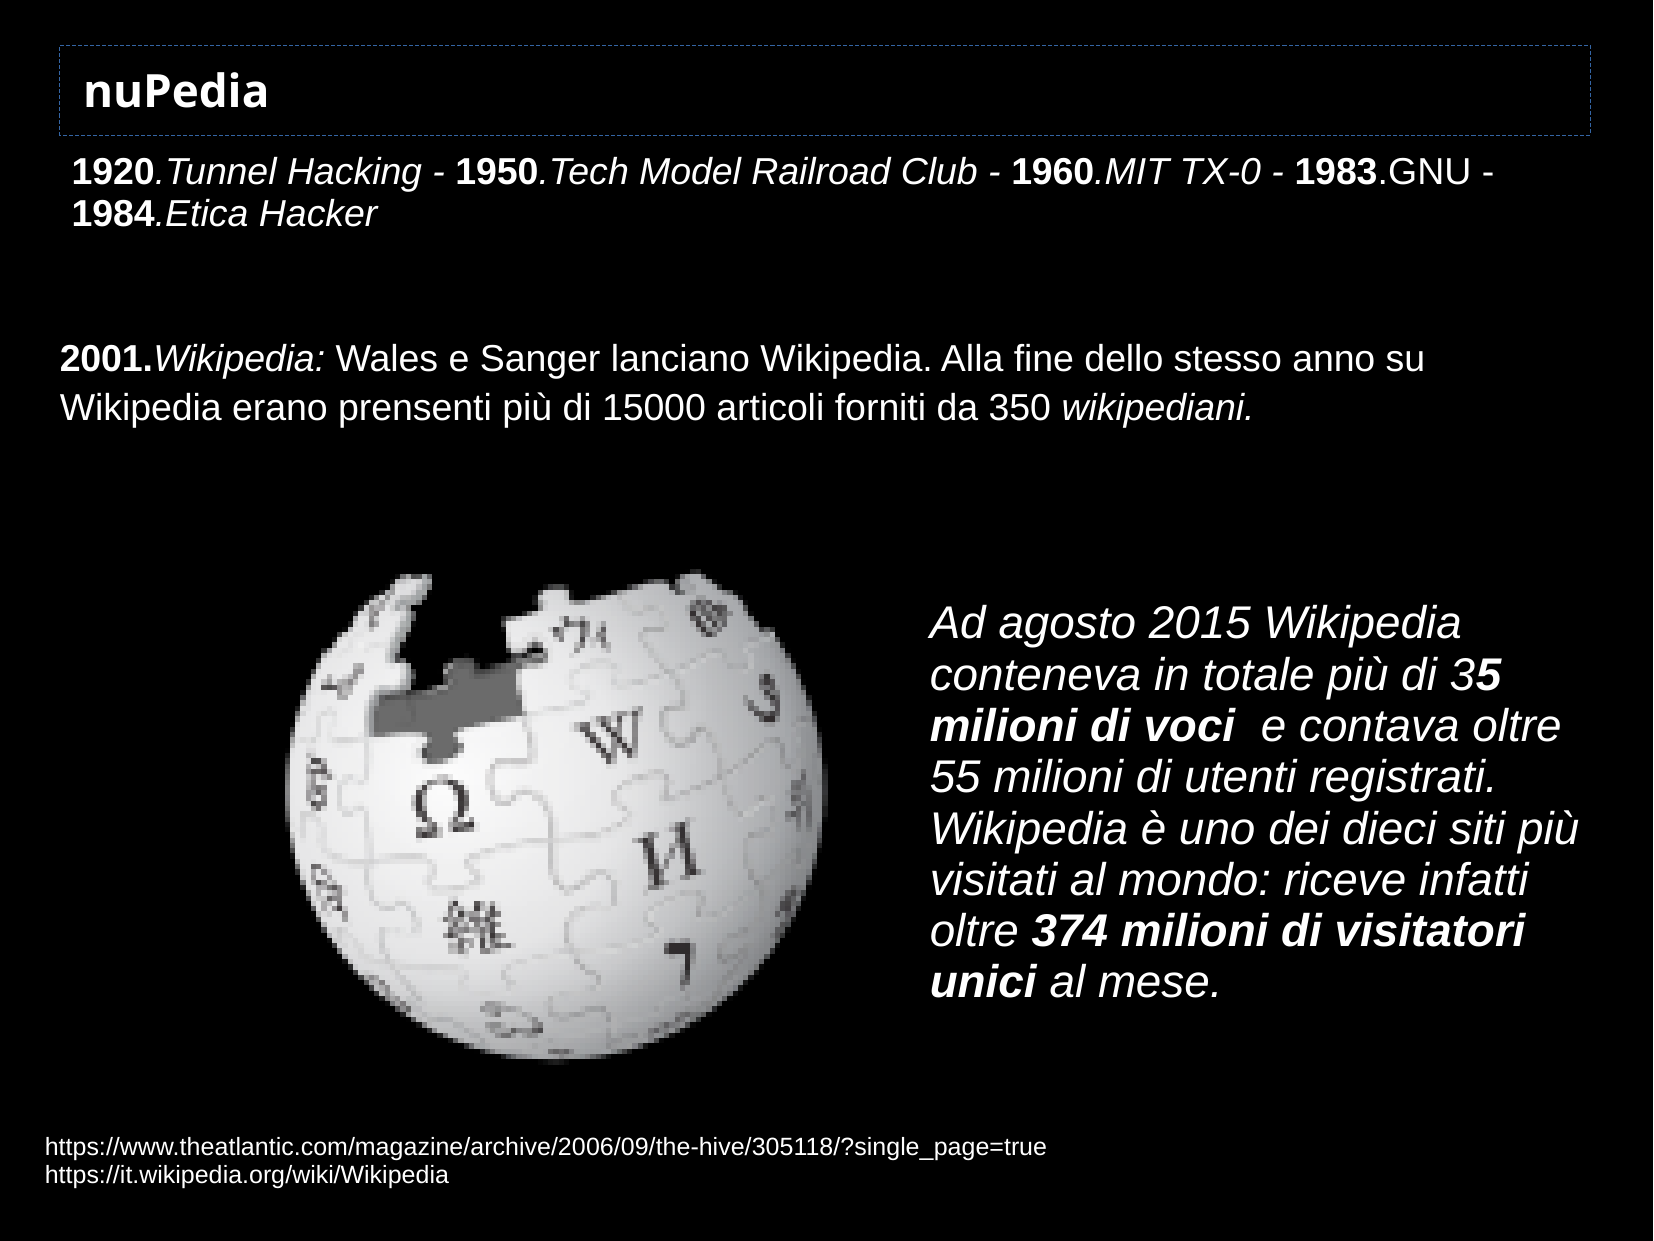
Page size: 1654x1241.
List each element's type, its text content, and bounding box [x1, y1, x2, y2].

text_box https://www.theatlantic.com/magazine/archive/2006/09/the-hive/305118/?single_page=true https://it.wikipedia.org/wiki/Wikipedia [30, 1125, 1646, 1241]
text_box Ad agosto 2015 Wikipedia conteneva in totale più di 35 milioni di voci e contava oltre 55 milioni di utenti registrati. Wikipedia è uno dei dieci siti più visitati al mondo: riceve infatti oltre 374 milioni di visitatori unici al mese. [915, 590, 1621, 1036]
text_box 2001.Wikipedia: Wales e Sanger lanciano Wikipedia. Alla fine dello stesso anno su Wikipedia erano prensenti più di 15000 articoli forniti da 350 wikipediani. [45, 330, 1606, 499]
list nuPedia [59, 45, 1591, 136]
text_box 1920.Tunnel Hacking - 1950.Tech Model Railroad Club - 1960.MIT TX-0 - 1983.GNU - 1984.Etica Hacker [56, 142, 1653, 251]
picture [285, 569, 828, 1066]
